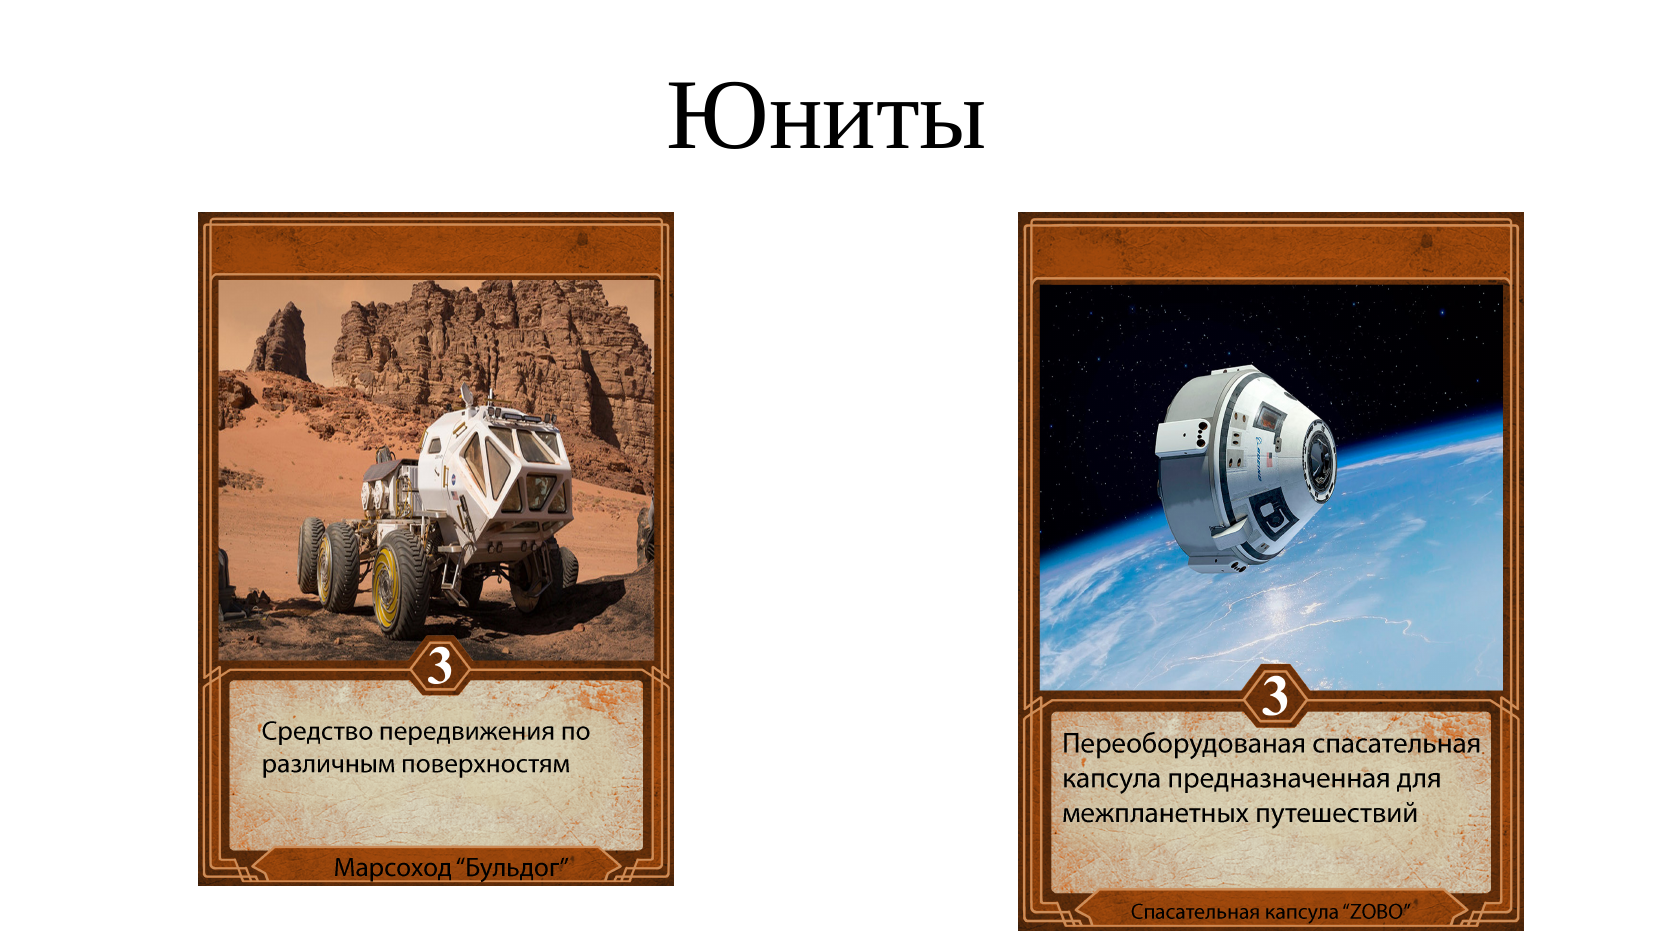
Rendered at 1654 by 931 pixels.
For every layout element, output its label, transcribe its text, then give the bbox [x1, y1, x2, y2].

picture [1018, 212, 1524, 931]
title Юниты [82, 37, 1571, 193]
picture [198, 212, 674, 886]
